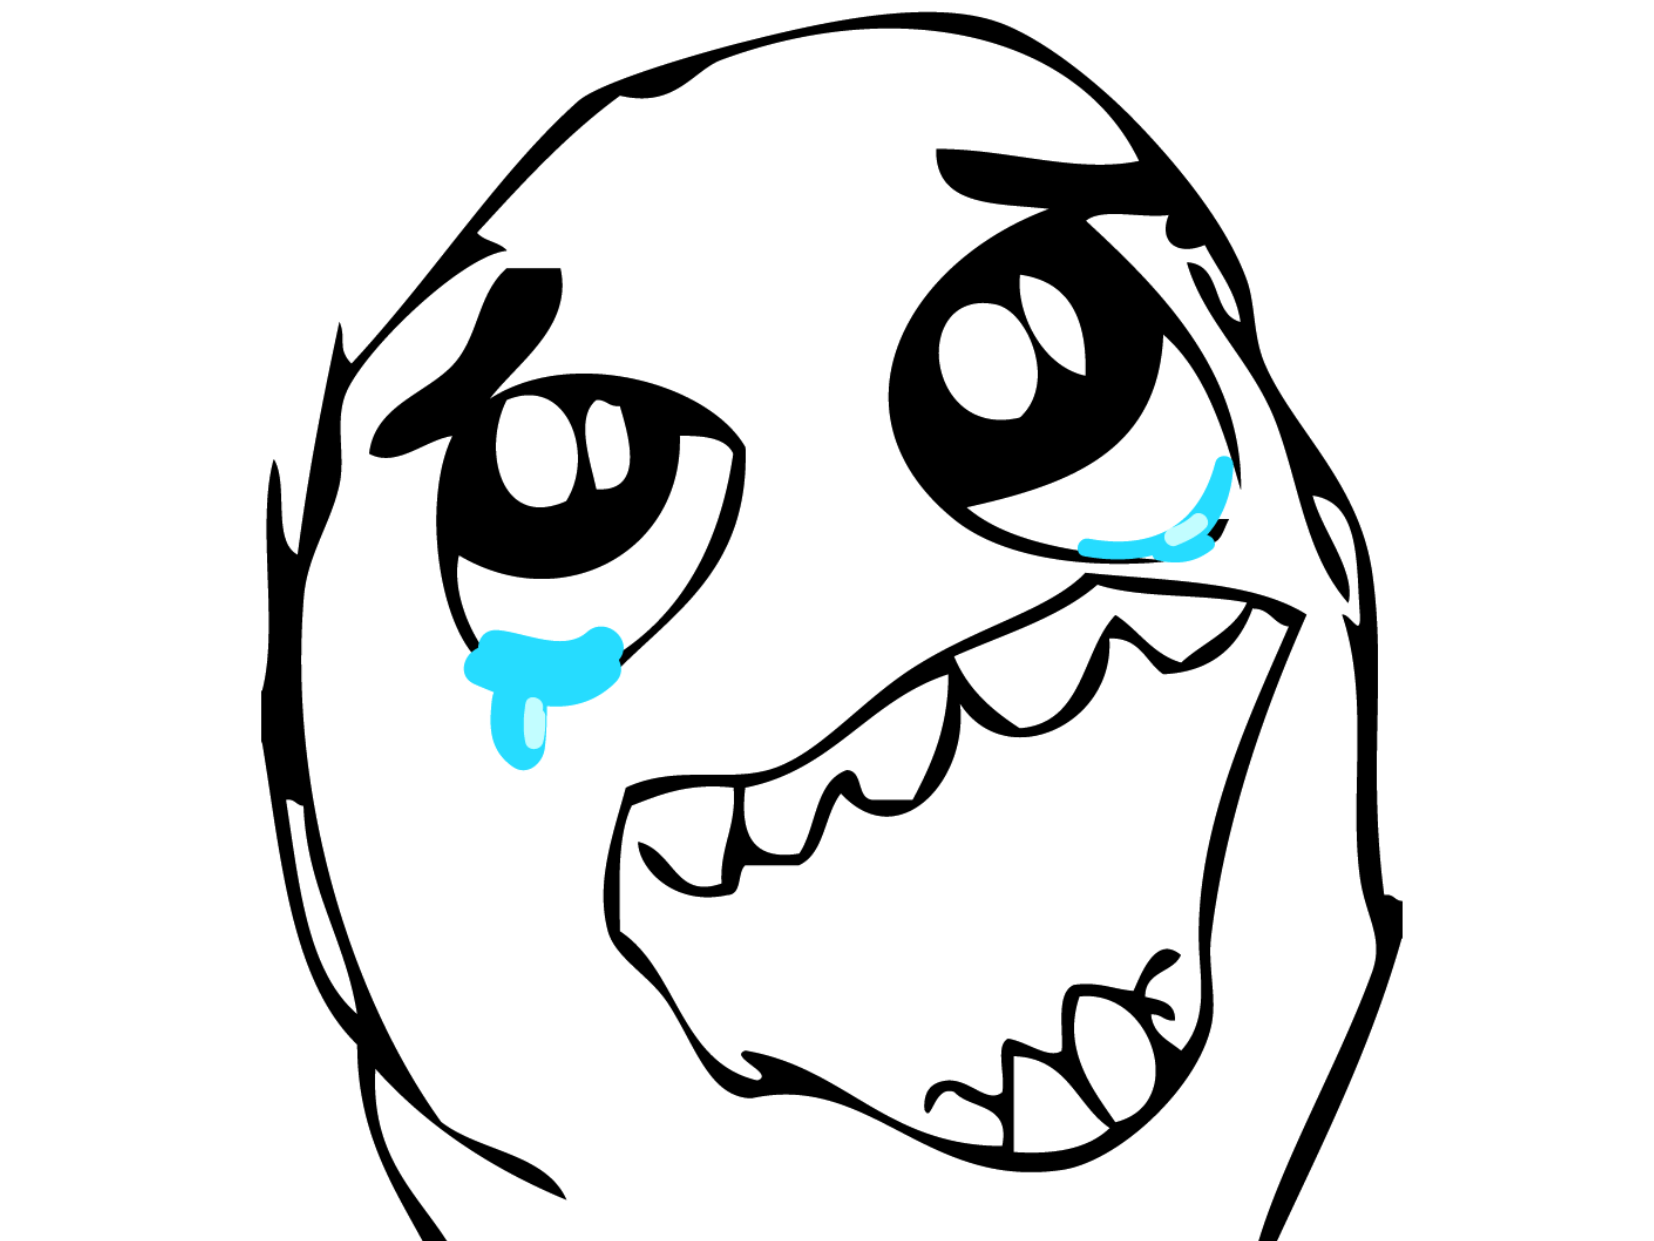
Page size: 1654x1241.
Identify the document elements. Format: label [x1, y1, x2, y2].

picture [259, 3, 1405, 1241]
